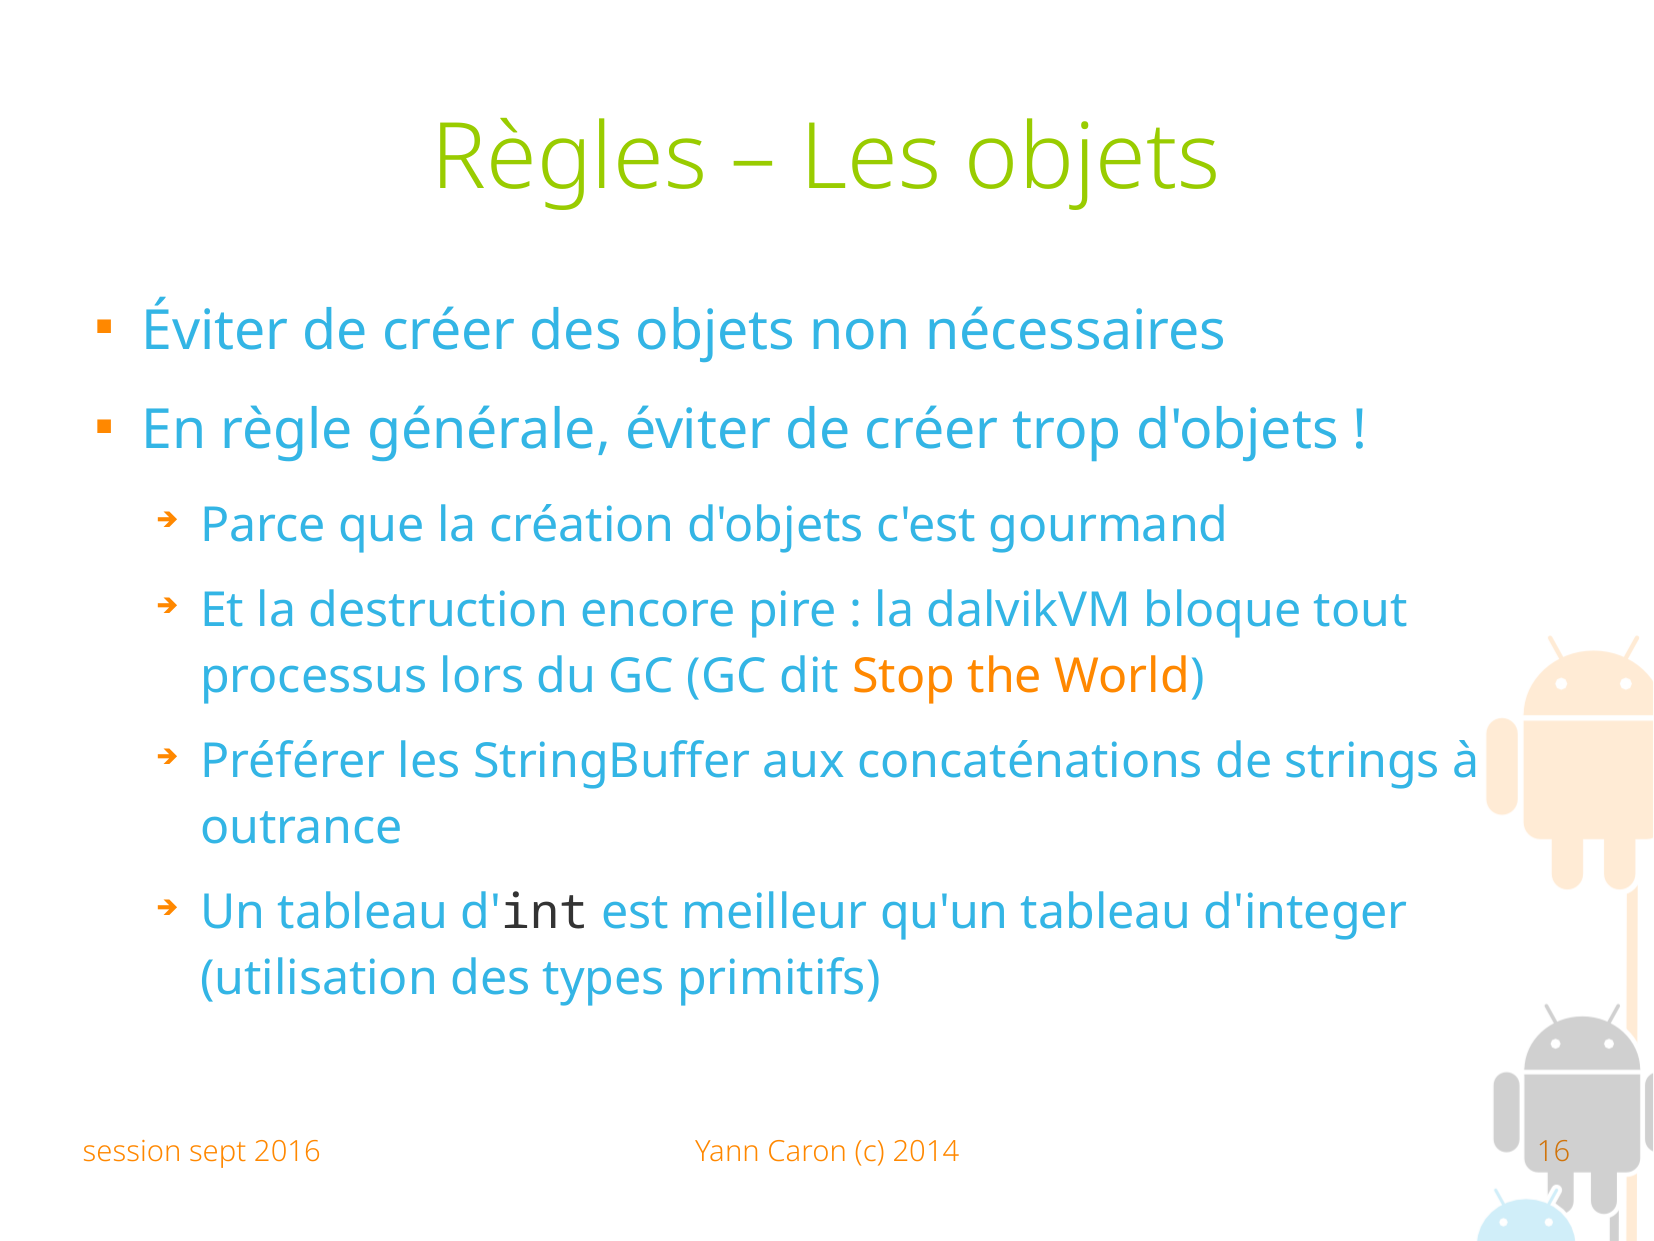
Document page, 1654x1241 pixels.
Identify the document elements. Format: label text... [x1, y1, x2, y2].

picture [240, 423, 1654, 1241]
title Règles – Les objets [82, 49, 1571, 257]
list Éviter de créer des objets non nécessaires En règle générale, éviter de créer trop d'objets ! Parce que la création d'objets c'est gourmand Et la destruction encore pire : la dalvikVM bloque tout processus lors du GC (GC dit Stop the World) Préférer les StringBuffer aux concaténations de strings à outrance Un tableau d'int est meilleur qu'un tableau d'integer (utilisation des types primitifs) [82, 290, 1571, 1010]
